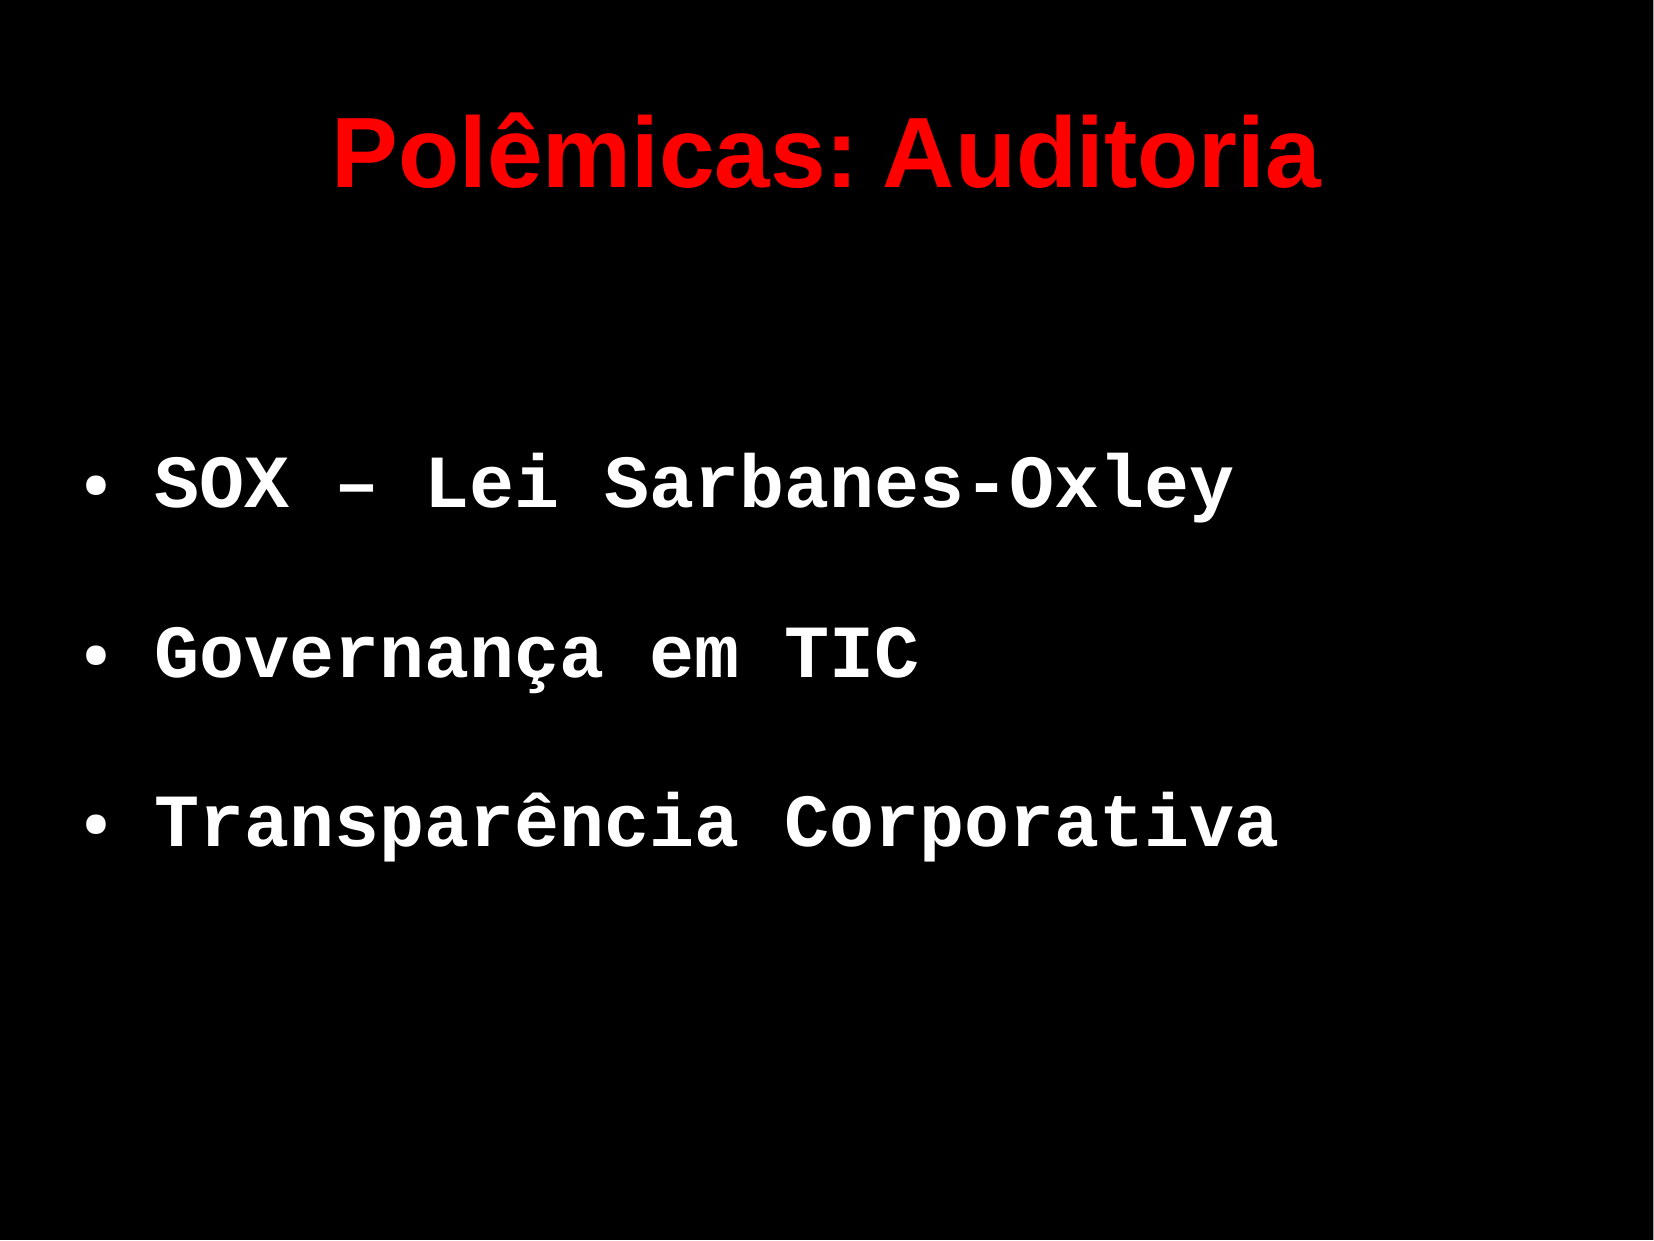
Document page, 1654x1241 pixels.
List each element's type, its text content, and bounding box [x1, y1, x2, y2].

title Polêmicas: Auditoria [82, 49, 1571, 257]
subtitle SOX – Lei Sarbanes-Oxley Governança em TIC Transparência Corporativa [82, 290, 1571, 1109]
